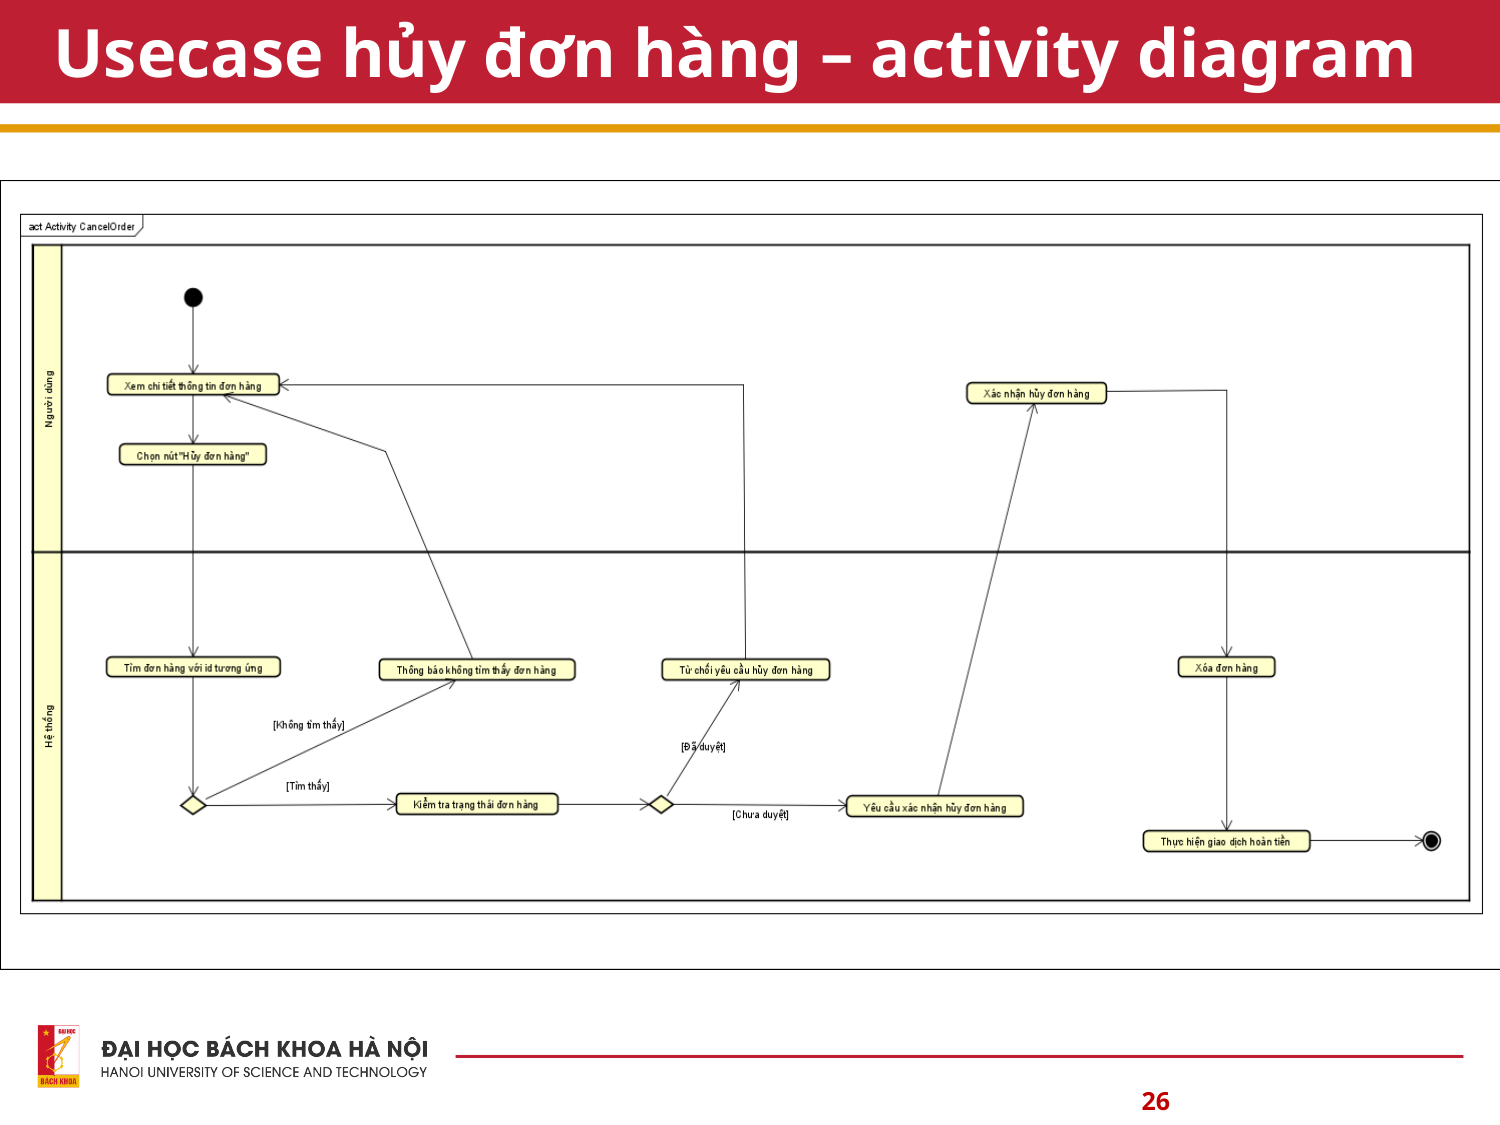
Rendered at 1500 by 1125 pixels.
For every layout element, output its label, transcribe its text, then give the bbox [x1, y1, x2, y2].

text_box [1126, 1078, 1465, 1125]
title Usecase hủy đơn hàng – activity diagram [38, 12, 1462, 87]
picture [0, 180, 1500, 970]
